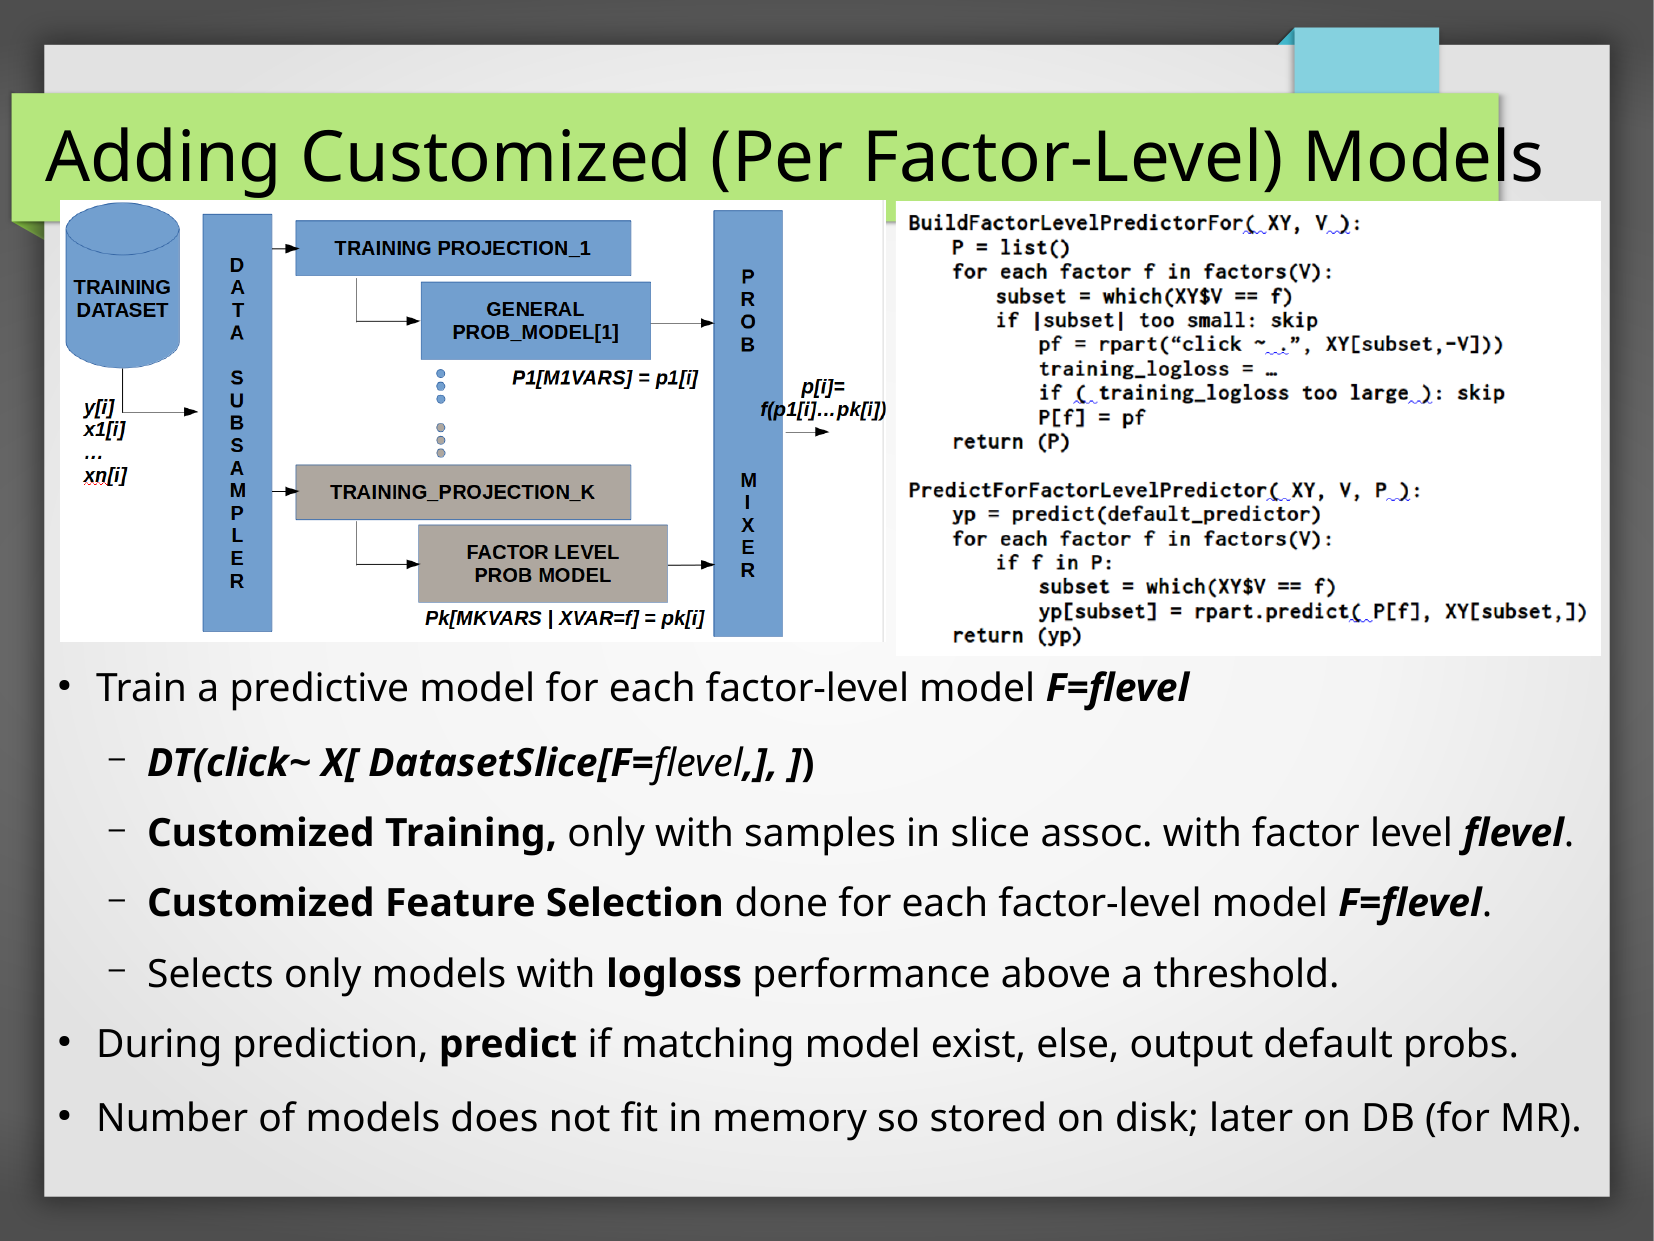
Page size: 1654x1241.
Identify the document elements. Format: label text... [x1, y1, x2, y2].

picture [0, 0, 1654, 1241]
list Train a predictive model for each factor-level model F=flevel DT(click~ X[ DatasetSlice[F=flevel,], ]) Customized Training, only with samples in slice assoc. with factor level flevel. Customized Feature Selection done for each factor-level model F=flevel. Selects only models with logloss performance above a threshold. During prediction, predict if matching model exist, else, output default probs. Number of models does not fit in memory so stored on disk; later on DB (for MR). [45, 660, 1606, 1180]
title Adding Customized (Per Factor-Level) Models [45, 94, 1591, 213]
